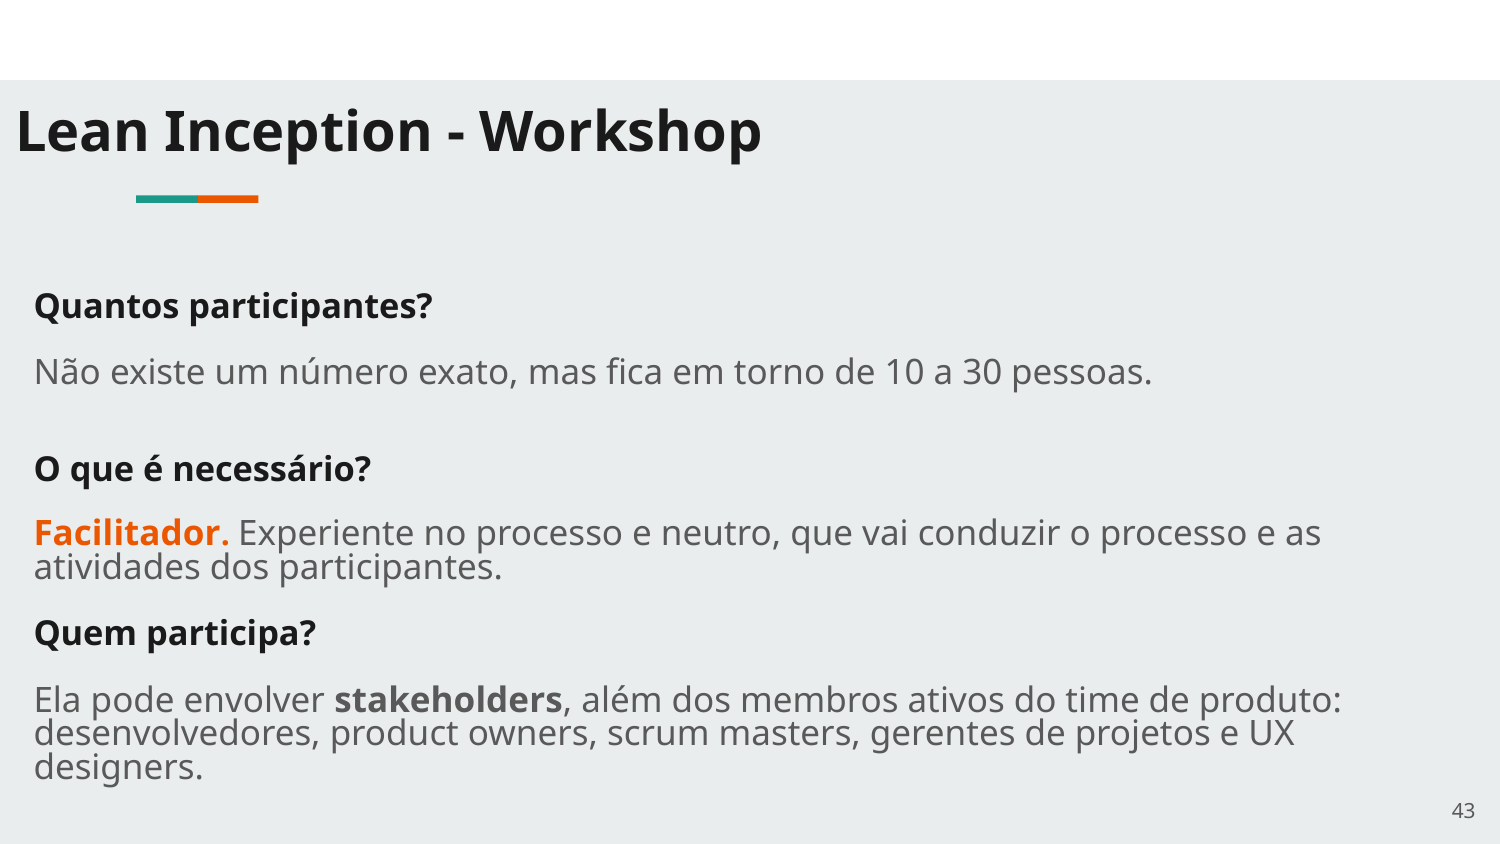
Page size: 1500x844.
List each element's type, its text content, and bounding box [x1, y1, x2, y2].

slide_number <number> [1400, 779, 1491, 844]
subtitle Quantos participantes? Não existe um número exato, mas fica em torno de 10 a 30 pessoas. O que é necessário? Facilitador. Experiente no processo e neutro, que vai conduzir o processo e as atividades dos participantes. Quem participa? Ela pode envolver stakeholders, além dos membros ativos do time de produto: desenvolvedores, product owners, scrum masters, gerentes de projetos e UX designers. [18, 235, 1471, 738]
title Lean Inception - Workshop [0, 80, 1101, 181]
